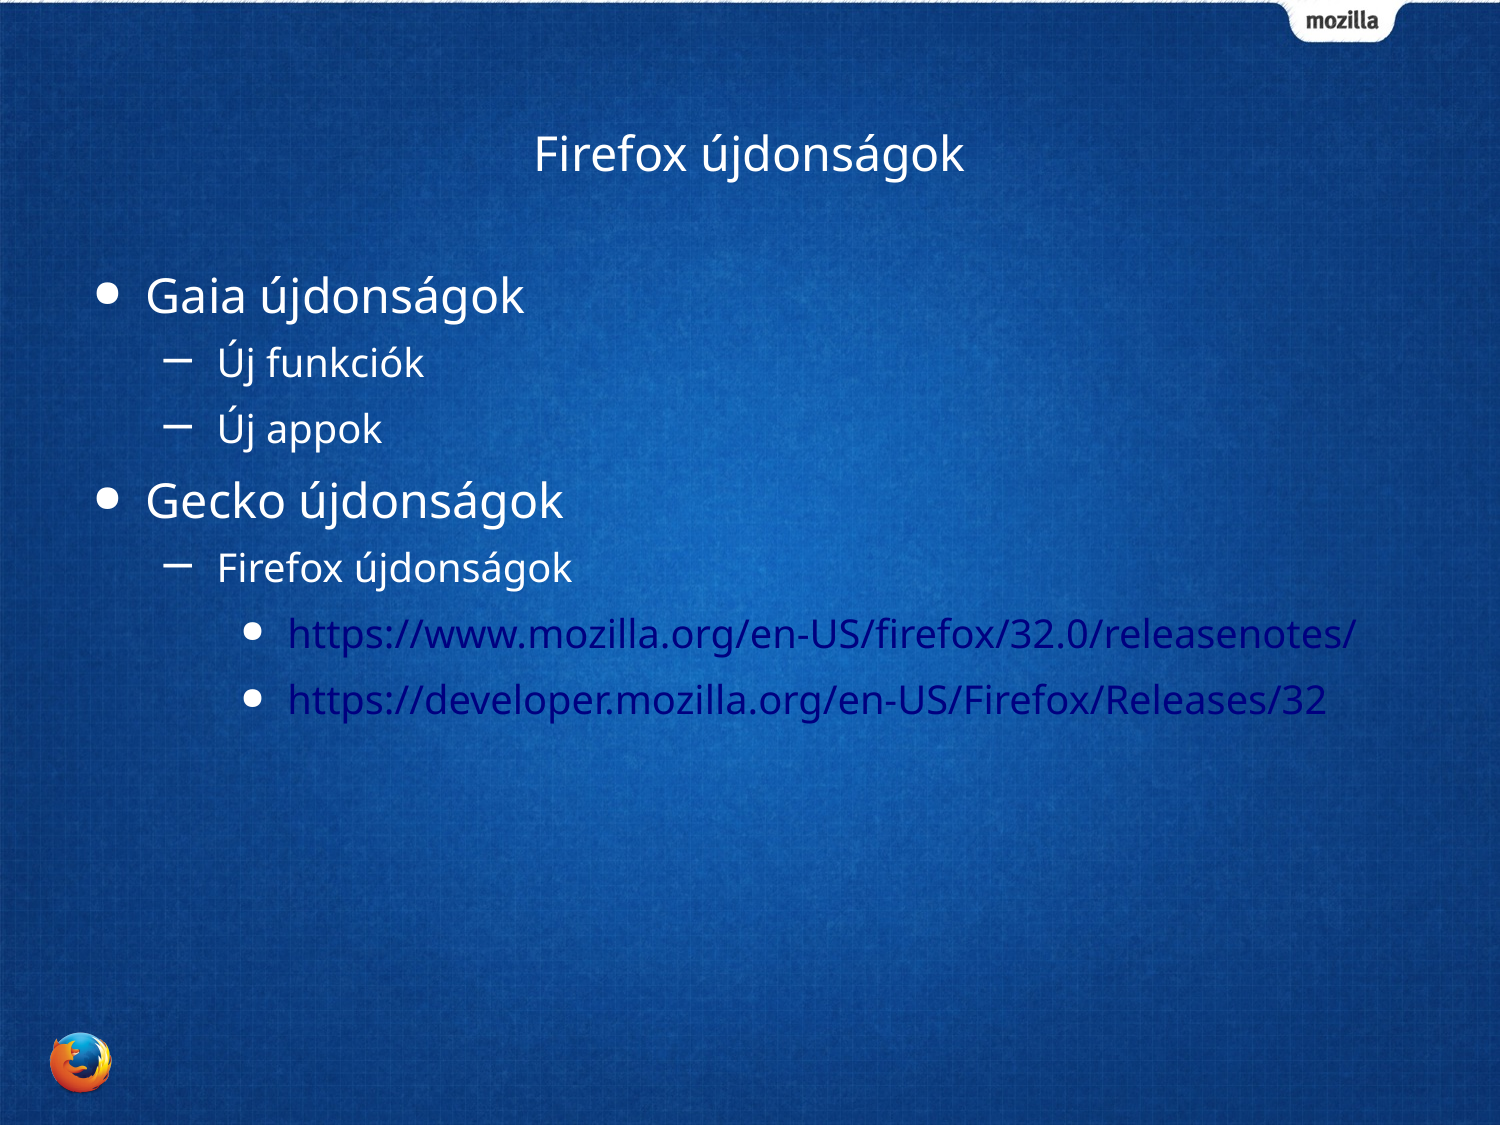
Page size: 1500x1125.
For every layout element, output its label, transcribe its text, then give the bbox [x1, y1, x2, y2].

picture [0, 0, 1500, 1125]
list Gaia újdonságok Új funkciók Új appok Gecko újdonságok Firefox újdonságok https://www.mozilla.org/en-US/firefox/32.0/releasenotes/ https://developer.mozilla.org/en-US/Firefox/Releases/32 [75, 262, 1425, 1005]
title Firefox újdonságok [75, 45, 1425, 233]
